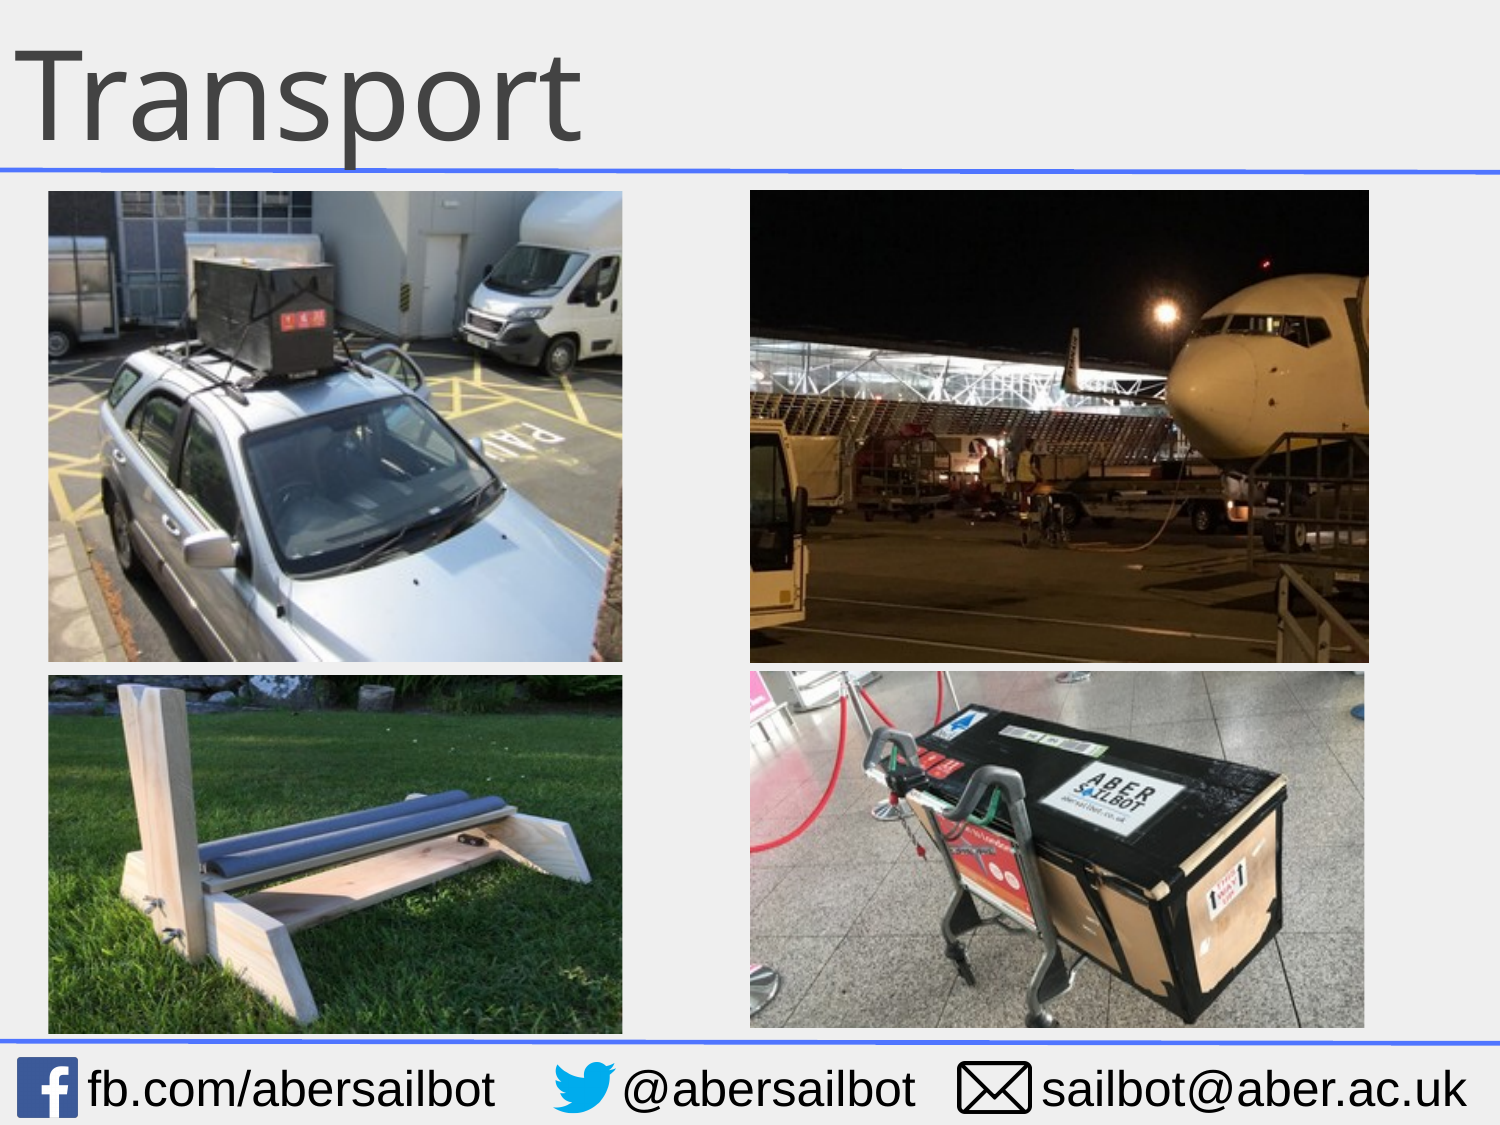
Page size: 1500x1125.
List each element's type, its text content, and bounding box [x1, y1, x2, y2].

picture [16, 1056, 79, 1119]
picture [750, 671, 1365, 1028]
text_box fb.com/abersailbot @abersailbot sailbot@aber.ac.uk [0, 1044, 1500, 1125]
picture [957, 1061, 1032, 1115]
picture [48, 191, 623, 664]
text_box Transport [0, 0, 1500, 182]
picture [750, 190, 1369, 663]
picture [553, 1056, 616, 1119]
picture [48, 675, 623, 1034]
